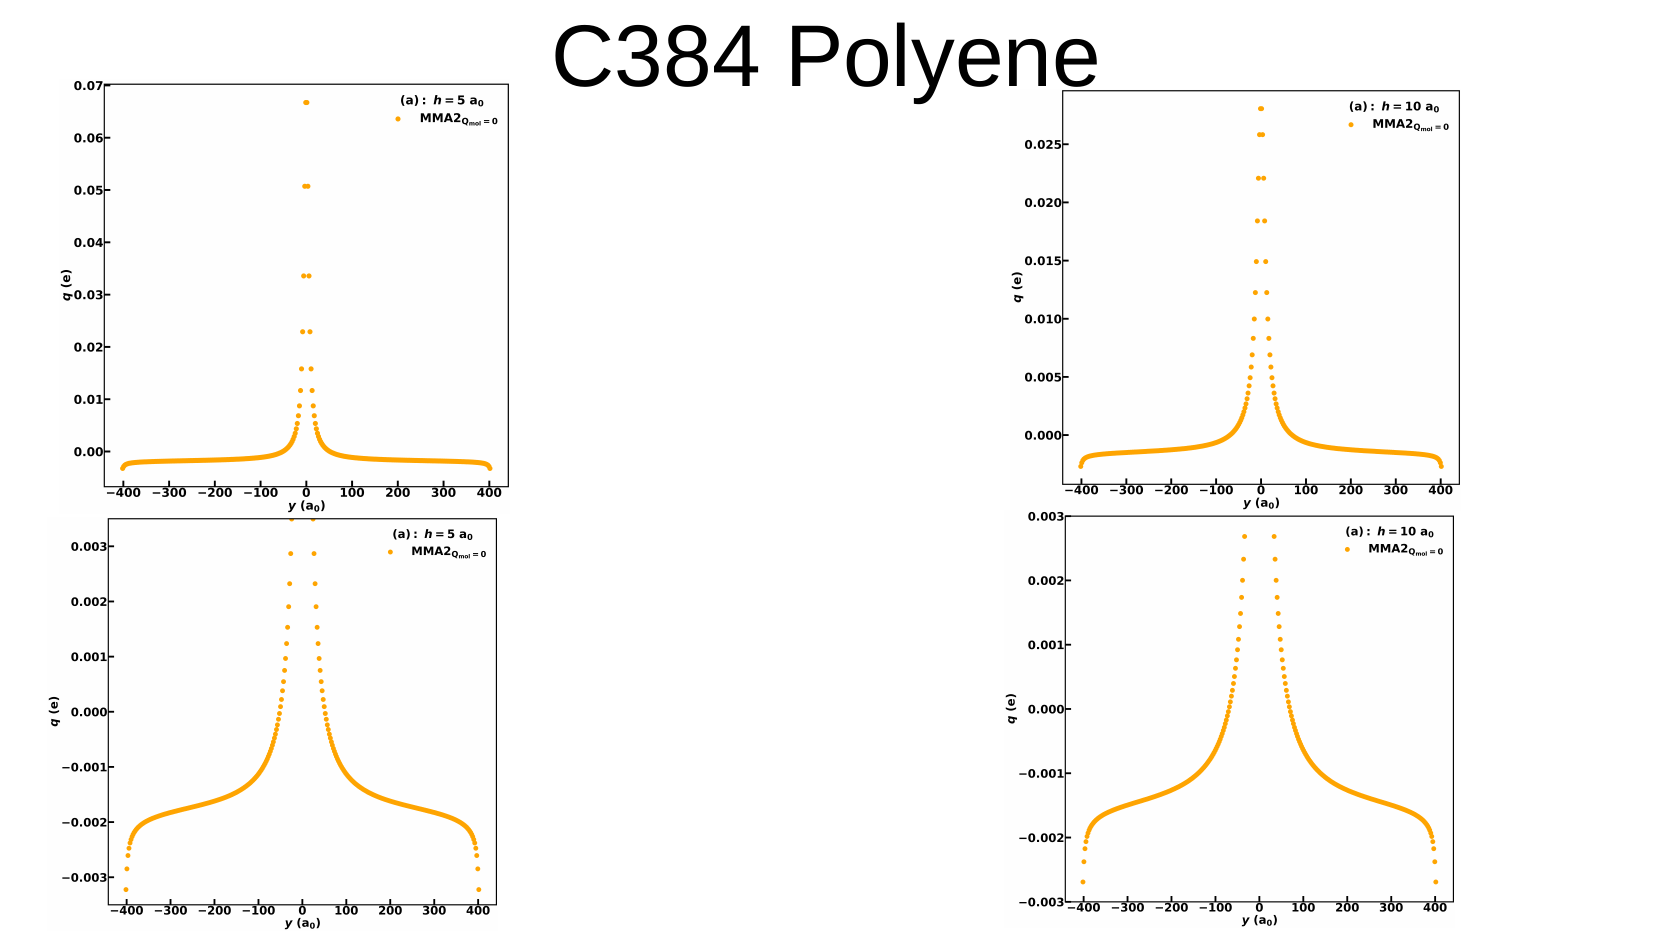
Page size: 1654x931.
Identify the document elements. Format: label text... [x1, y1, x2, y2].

title C384 Polyene [82, 7, 1571, 105]
picture [1004, 89, 1461, 928]
picture [59, 79, 510, 514]
picture [47, 517, 498, 931]
